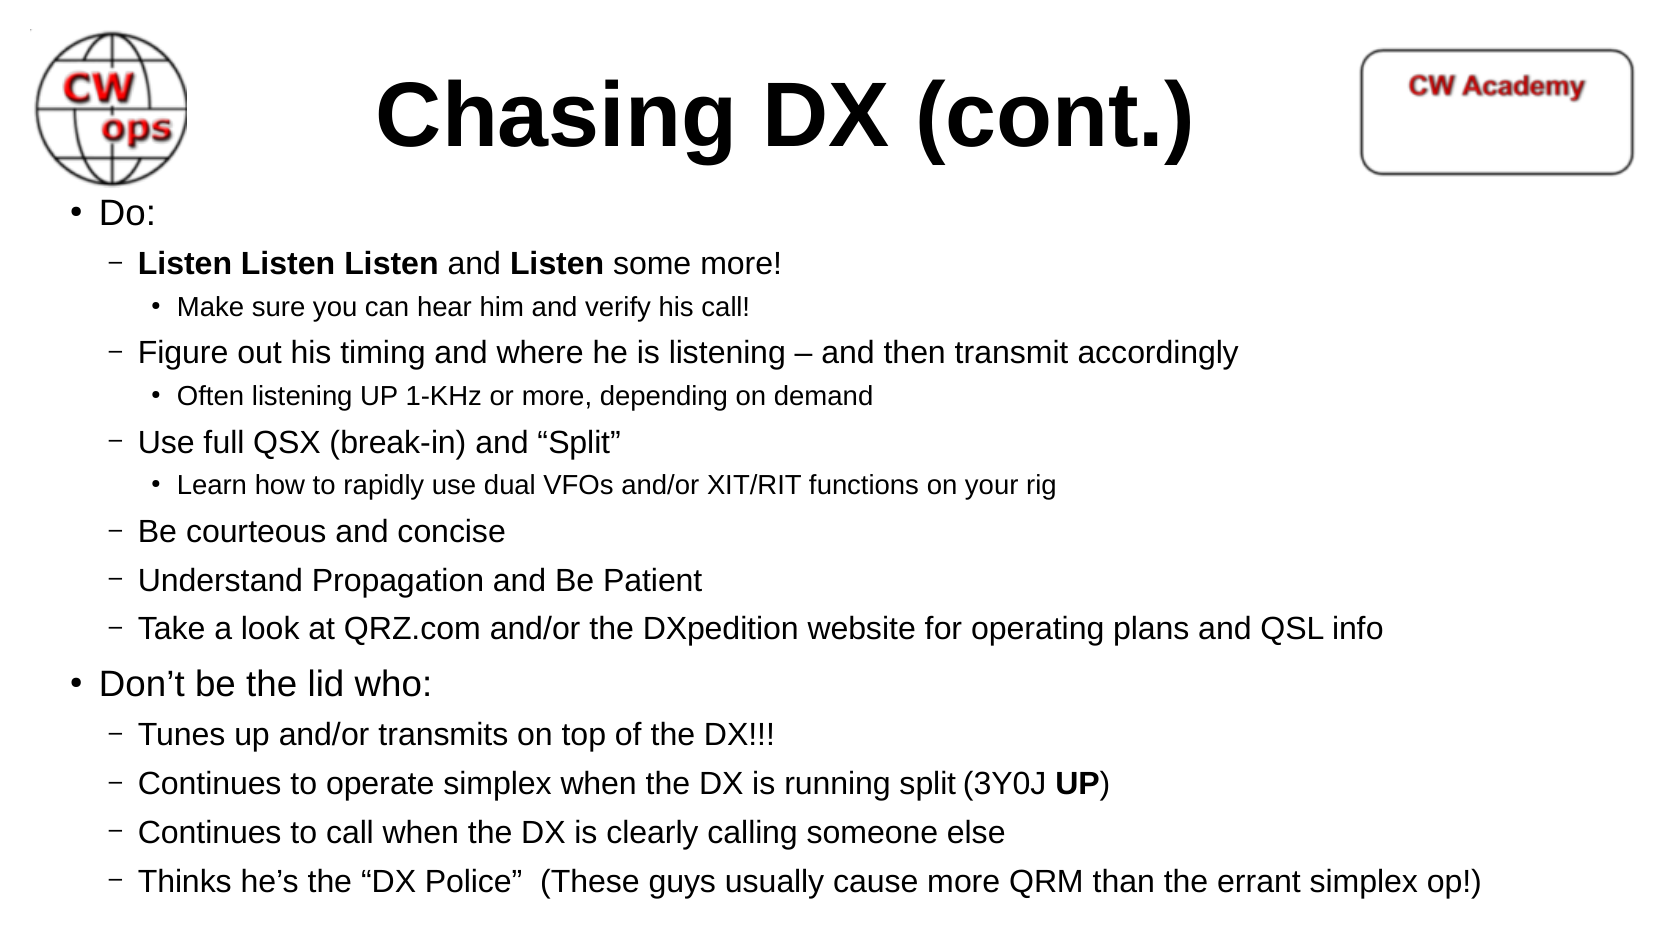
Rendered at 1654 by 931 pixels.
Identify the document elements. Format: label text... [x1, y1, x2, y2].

list Do: Listen Listen Listen and Listen some more! Make sure you can hear him and verify his call! Figure out his timing and where he is listening – and then transmit accordingly Often listening UP 1-KHz or more, depending on demand Use full QSX (break-in) and “Split” Learn how to rapidly use dual VFOs and/or XIT/RIT functions on your rig Be courteous and concise Understand Propagation and Be Patient Take a look at QRZ.com and/or the DXpedition website for operating plans and QSL info Don’t be the lid who: Tunes up and/or transmits on top of the DX!!! Continues to operate simplex when the DX is running split (3Y0J UP) Continues to call when the DX is clearly calling someone else Thinks he’s the “DX Police” (These guys usually cause more QRM than the errant simplex op!) [60, 191, 1549, 912]
picture [1531, 37, 1640, 186]
picture [30, 29, 187, 180]
title Chasing DX (cont.) [41, 37, 1531, 193]
